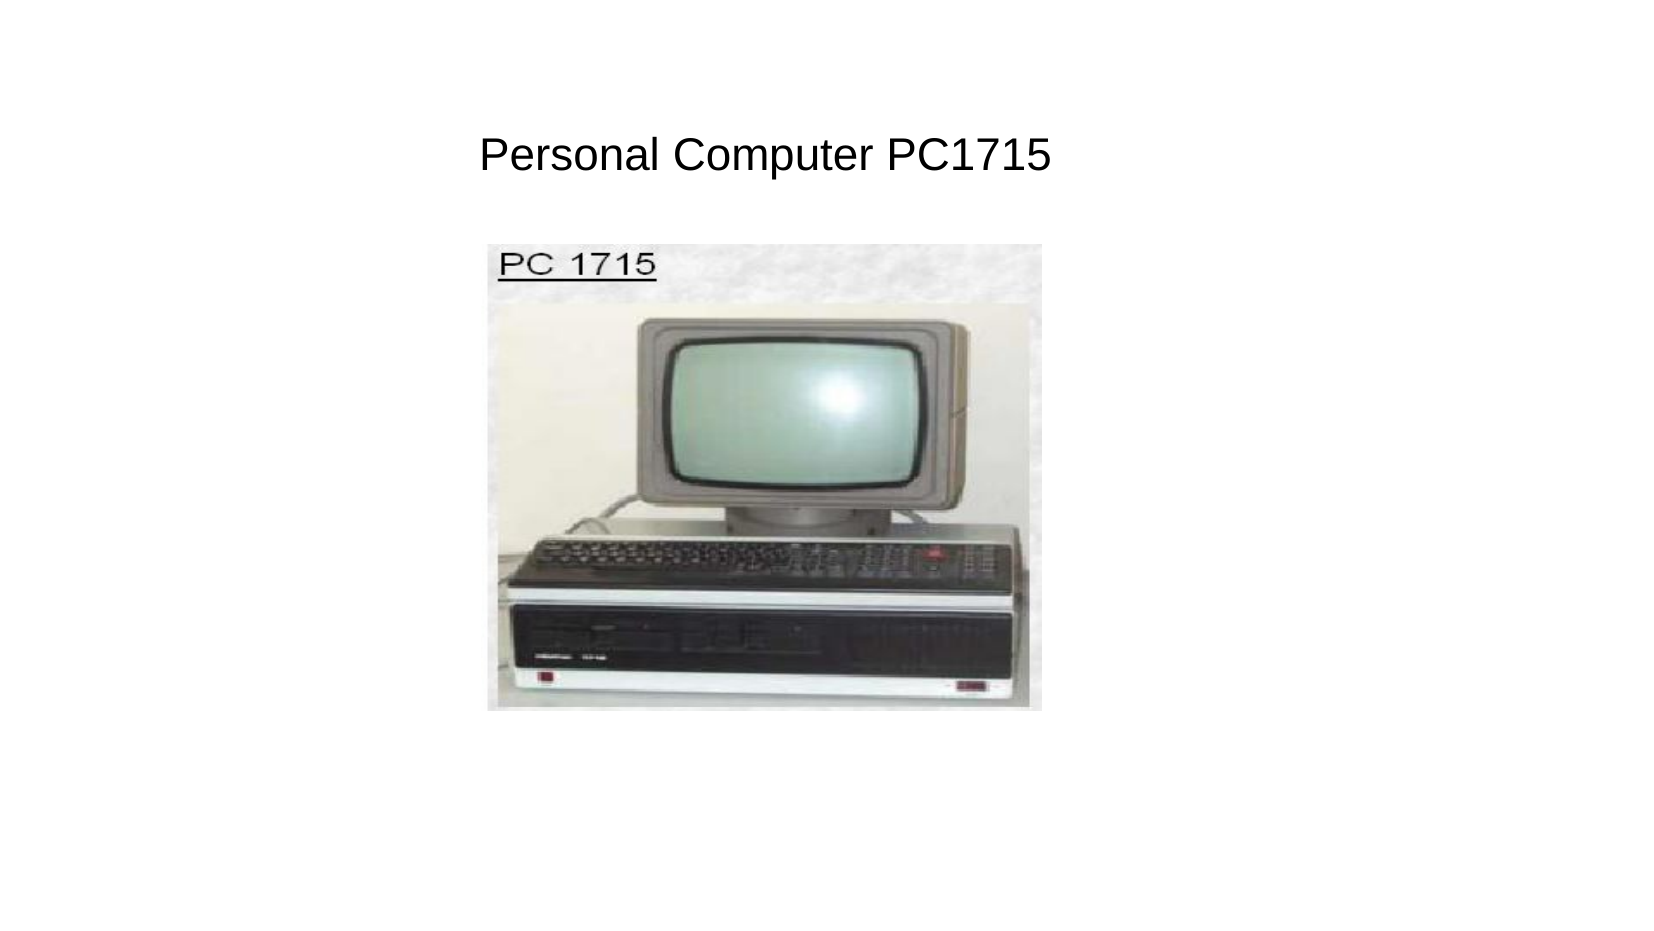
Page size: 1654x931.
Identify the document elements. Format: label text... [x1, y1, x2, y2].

text_box Personal Computer PC1715 [464, 122, 1140, 202]
picture [481, 244, 1042, 711]
